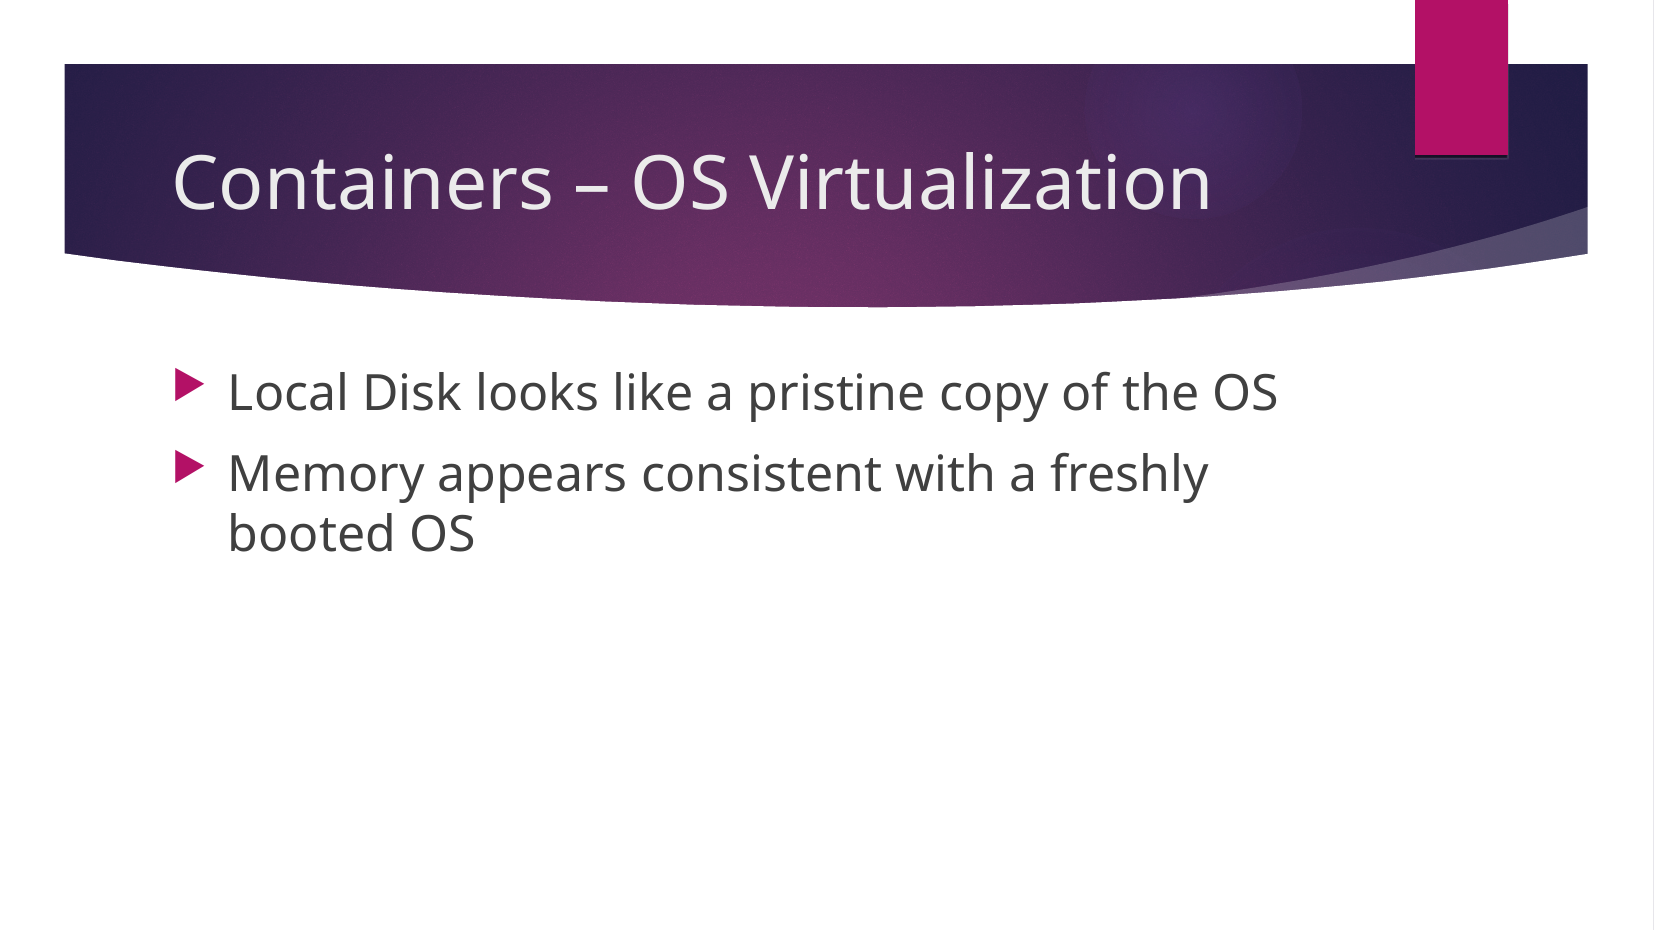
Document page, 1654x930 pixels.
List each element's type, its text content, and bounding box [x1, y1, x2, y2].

list Windows Server Guest OS [1213, 248, 1477, 296]
picture [65, 64, 1587, 307]
title Containers – OS Virtualization [156, 131, 1345, 228]
list Local Disk looks like a pristine copy of the OS Memory appears consistent with a freshly booted OS [156, 353, 1354, 817]
